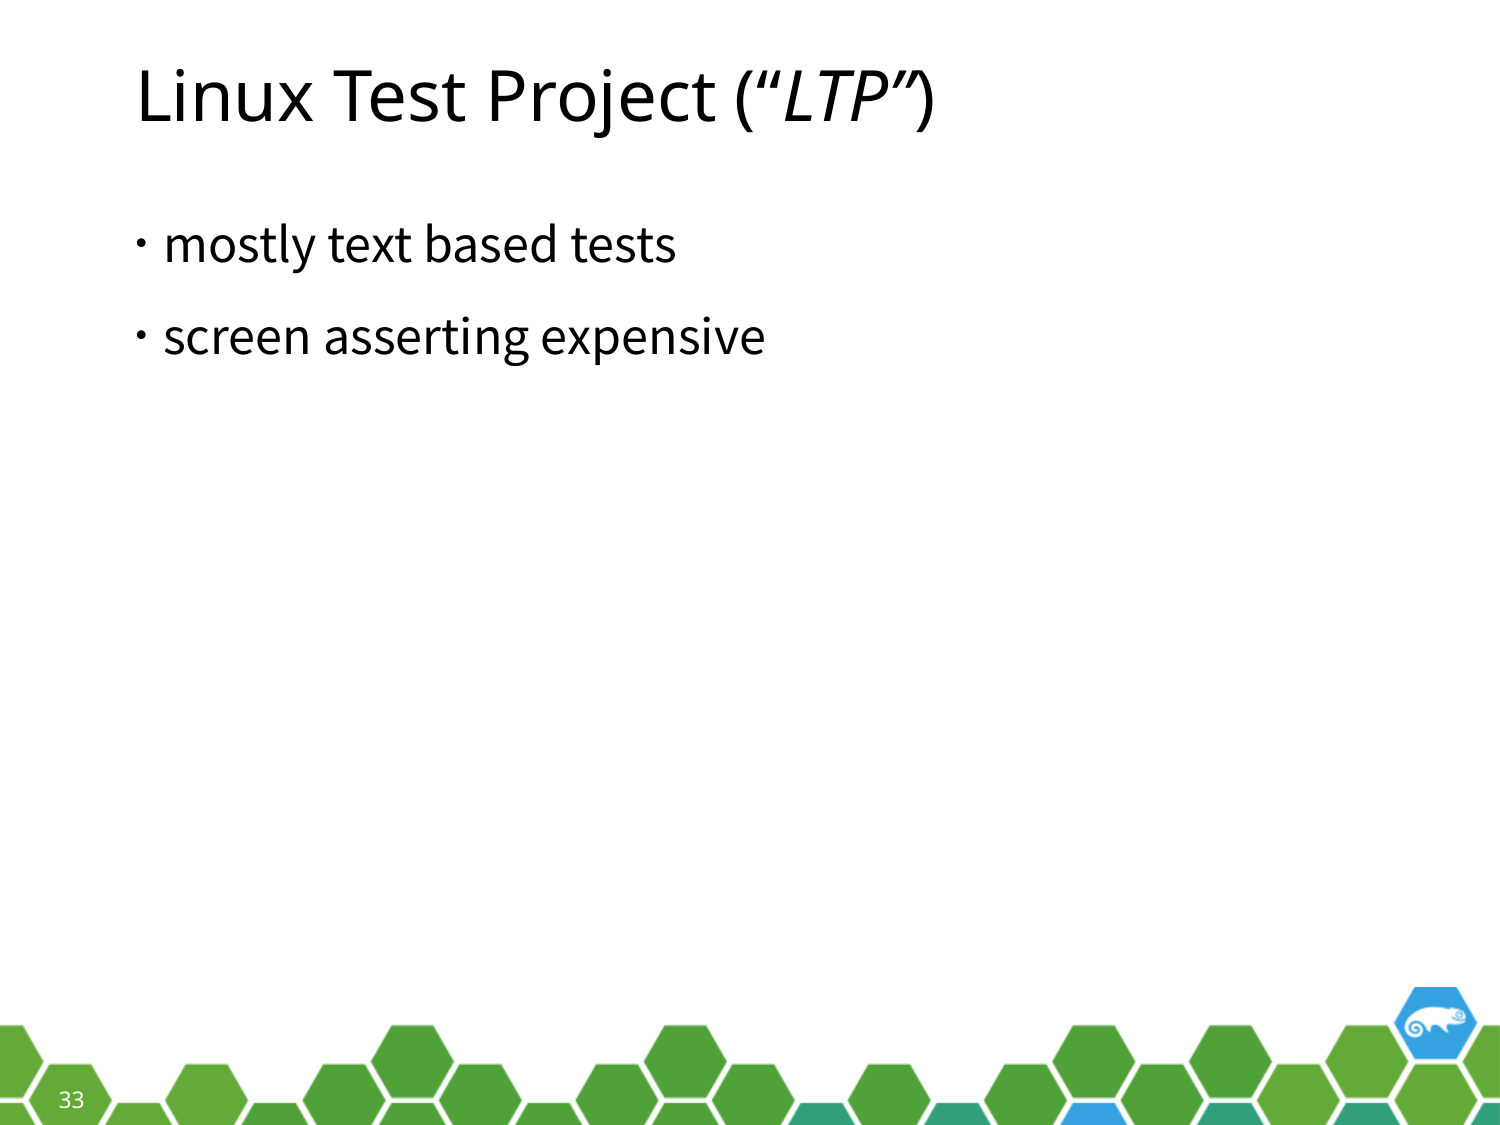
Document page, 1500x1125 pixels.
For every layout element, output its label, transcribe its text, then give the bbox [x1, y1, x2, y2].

picture [0, 987, 1500, 1125]
list mostly text based tests screen asserting expensive [135, 208, 1372, 862]
title Linux Test Project (“LTP”) [135, 12, 1372, 175]
